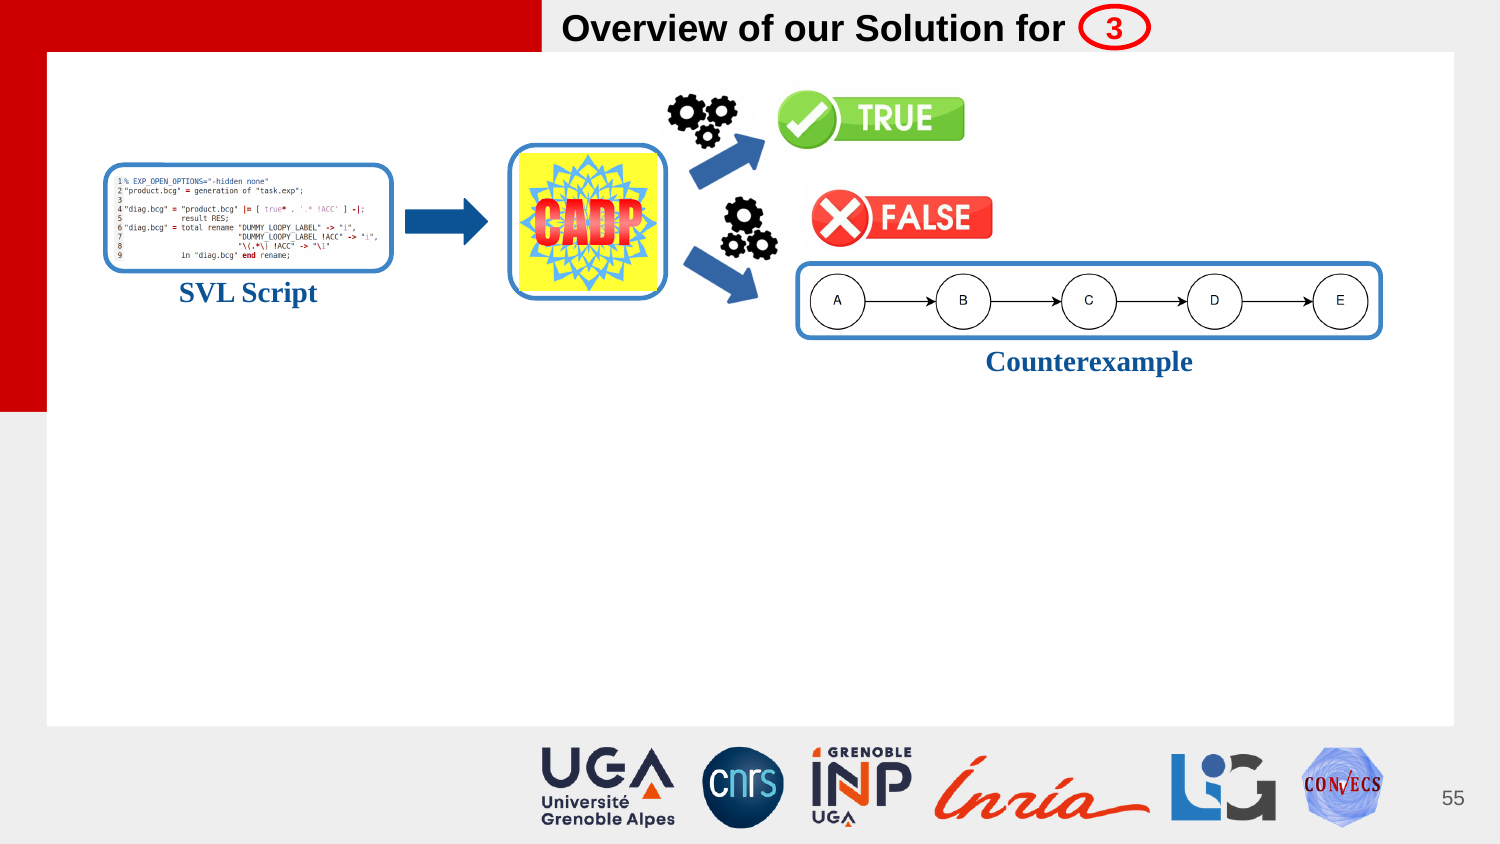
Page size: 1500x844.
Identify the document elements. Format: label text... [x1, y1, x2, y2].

slide_number <numéro> [1389, 764, 1480, 830]
text_box SVL Script [107, 263, 389, 318]
picture [0, 0, 1500, 844]
text_box Overview of our Solution for [546, 0, 1441, 55]
text_box Counterexample [948, 333, 1230, 388]
text_box [405, 198, 488, 245]
text_box 3 [1080, 6, 1149, 49]
